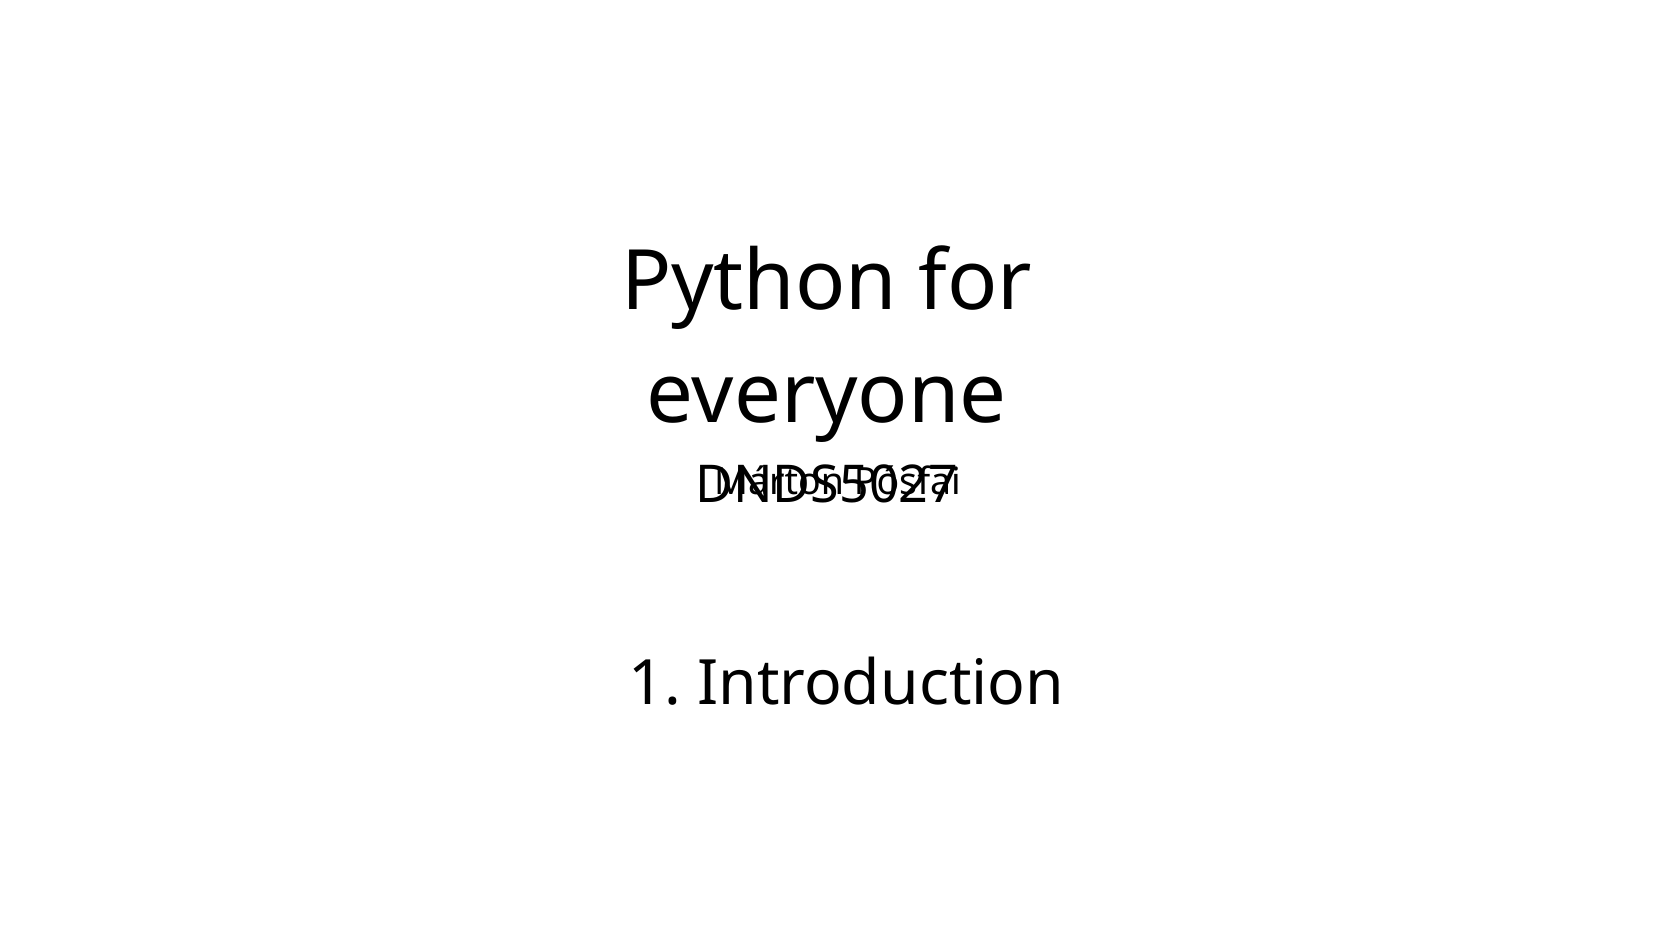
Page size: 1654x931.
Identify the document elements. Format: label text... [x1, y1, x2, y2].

text_box 1. Introduction [613, 630, 1040, 719]
text_box Márton Pósfai [699, 446, 966, 506]
text_box Python for everyone DNDS5027 [448, 212, 1206, 387]
